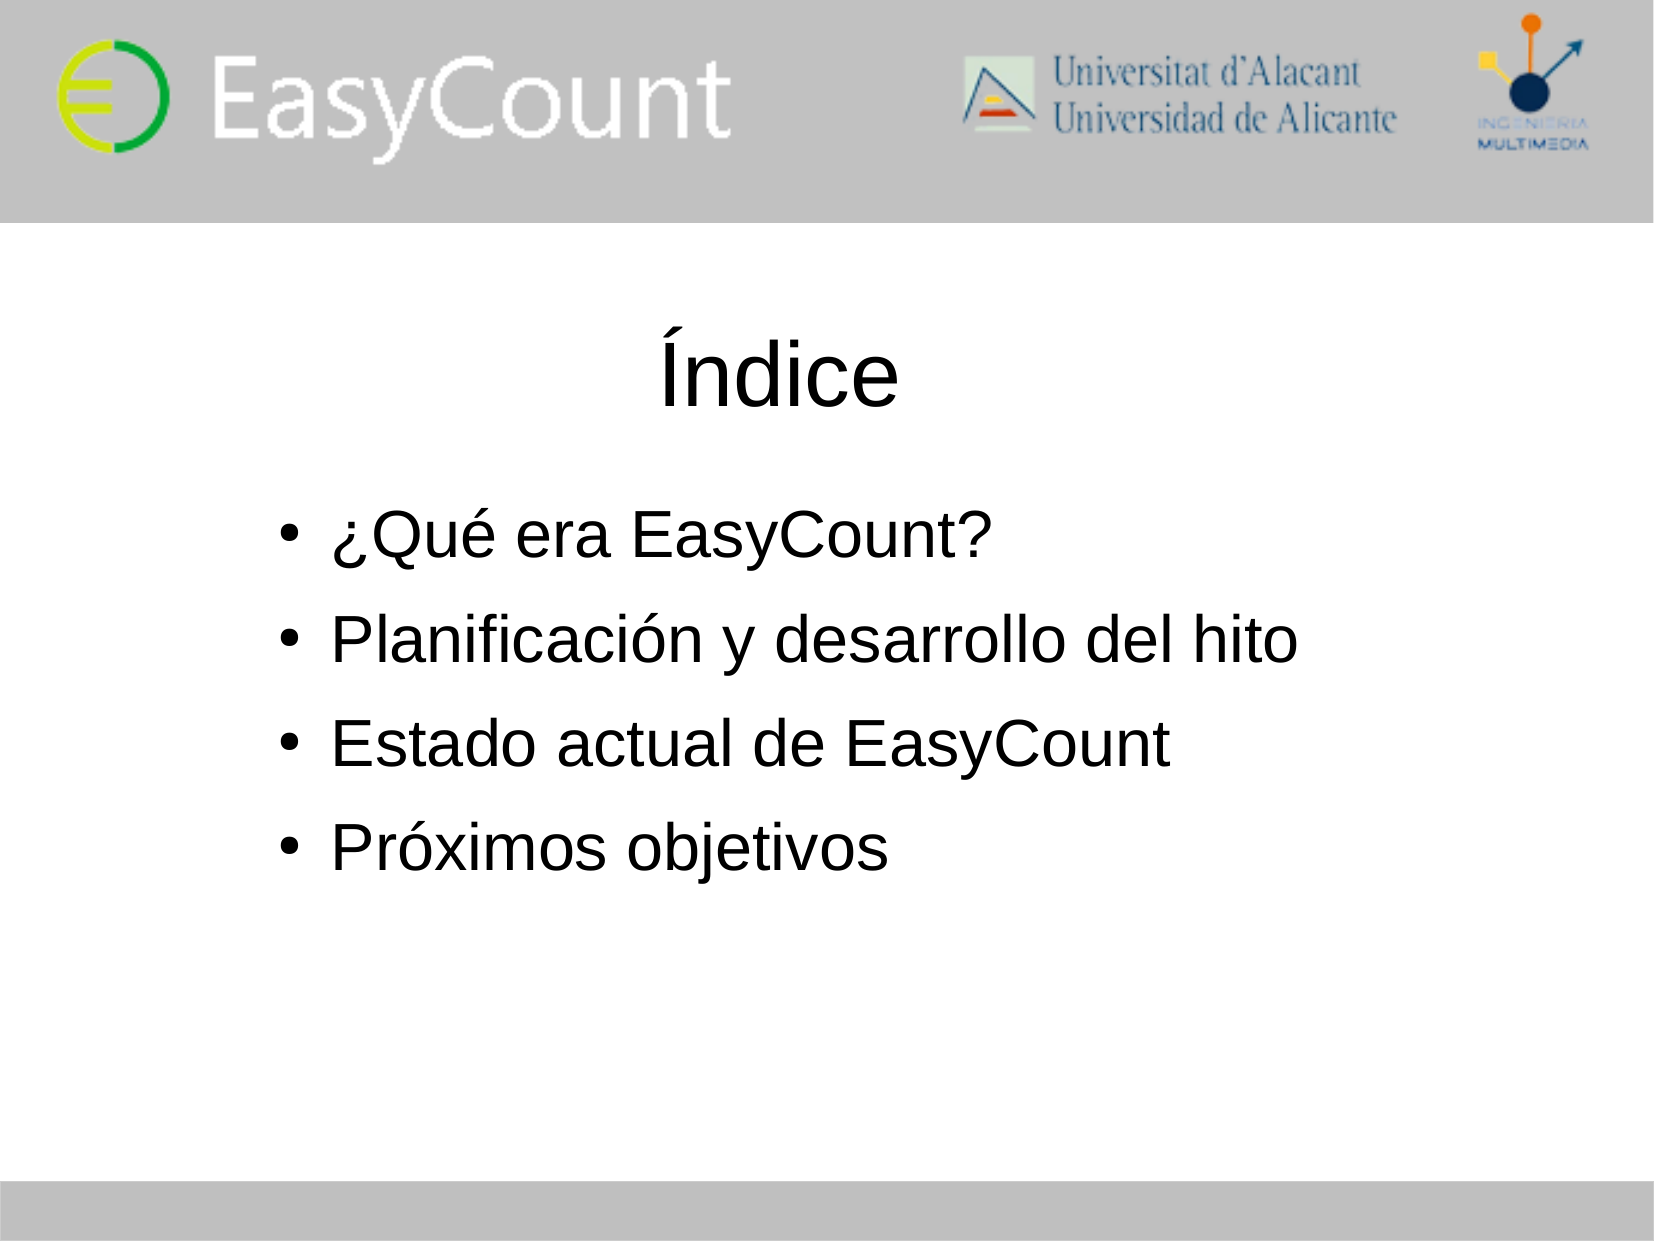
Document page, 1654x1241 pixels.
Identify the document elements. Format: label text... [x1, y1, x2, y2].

text_box [0, 1181, 1654, 1241]
title Índice [35, 271, 1524, 479]
picture [0, 0, 1654, 223]
list ¿Qué era EasyCount? Planificación y desarrollo del hito Estado actual de EasyCount Próximos objetivos [259, 497, 1654, 1181]
